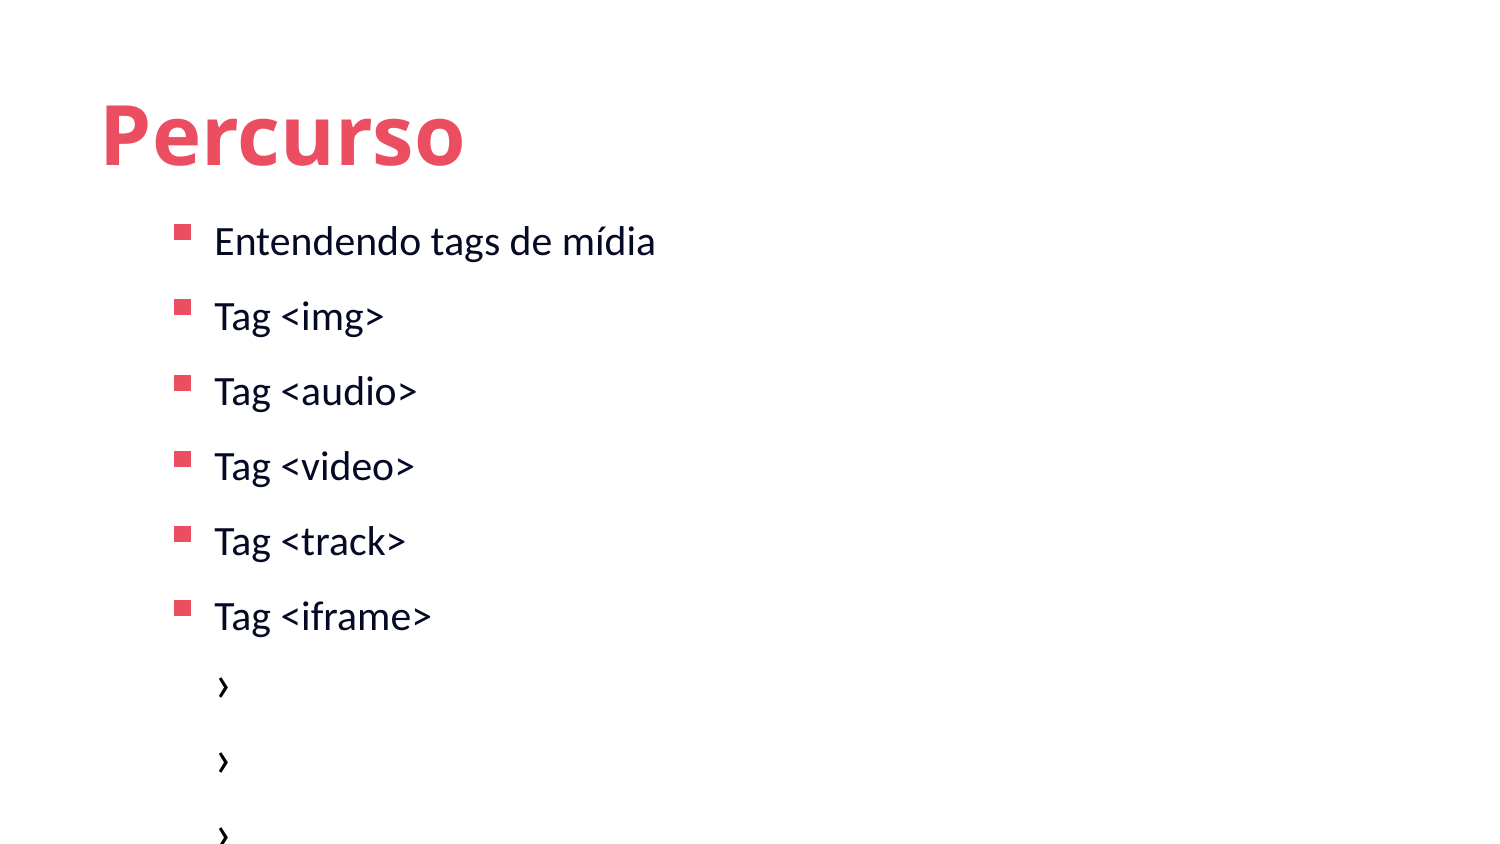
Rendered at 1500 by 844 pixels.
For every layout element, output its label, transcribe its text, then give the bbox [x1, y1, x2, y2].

text_box Percurso [85, 52, 1301, 191]
text_box [174, 526, 191, 542]
text_box [174, 299, 191, 315]
text_box [174, 224, 191, 240]
text_box Entendendo tags de mídia Tag <img> Tag <audio> Tag <video> Tag <track> Tag <iframe> [199, 181, 1162, 745]
text_box [174, 600, 191, 616]
text_box [174, 451, 191, 467]
text_box [174, 375, 191, 391]
